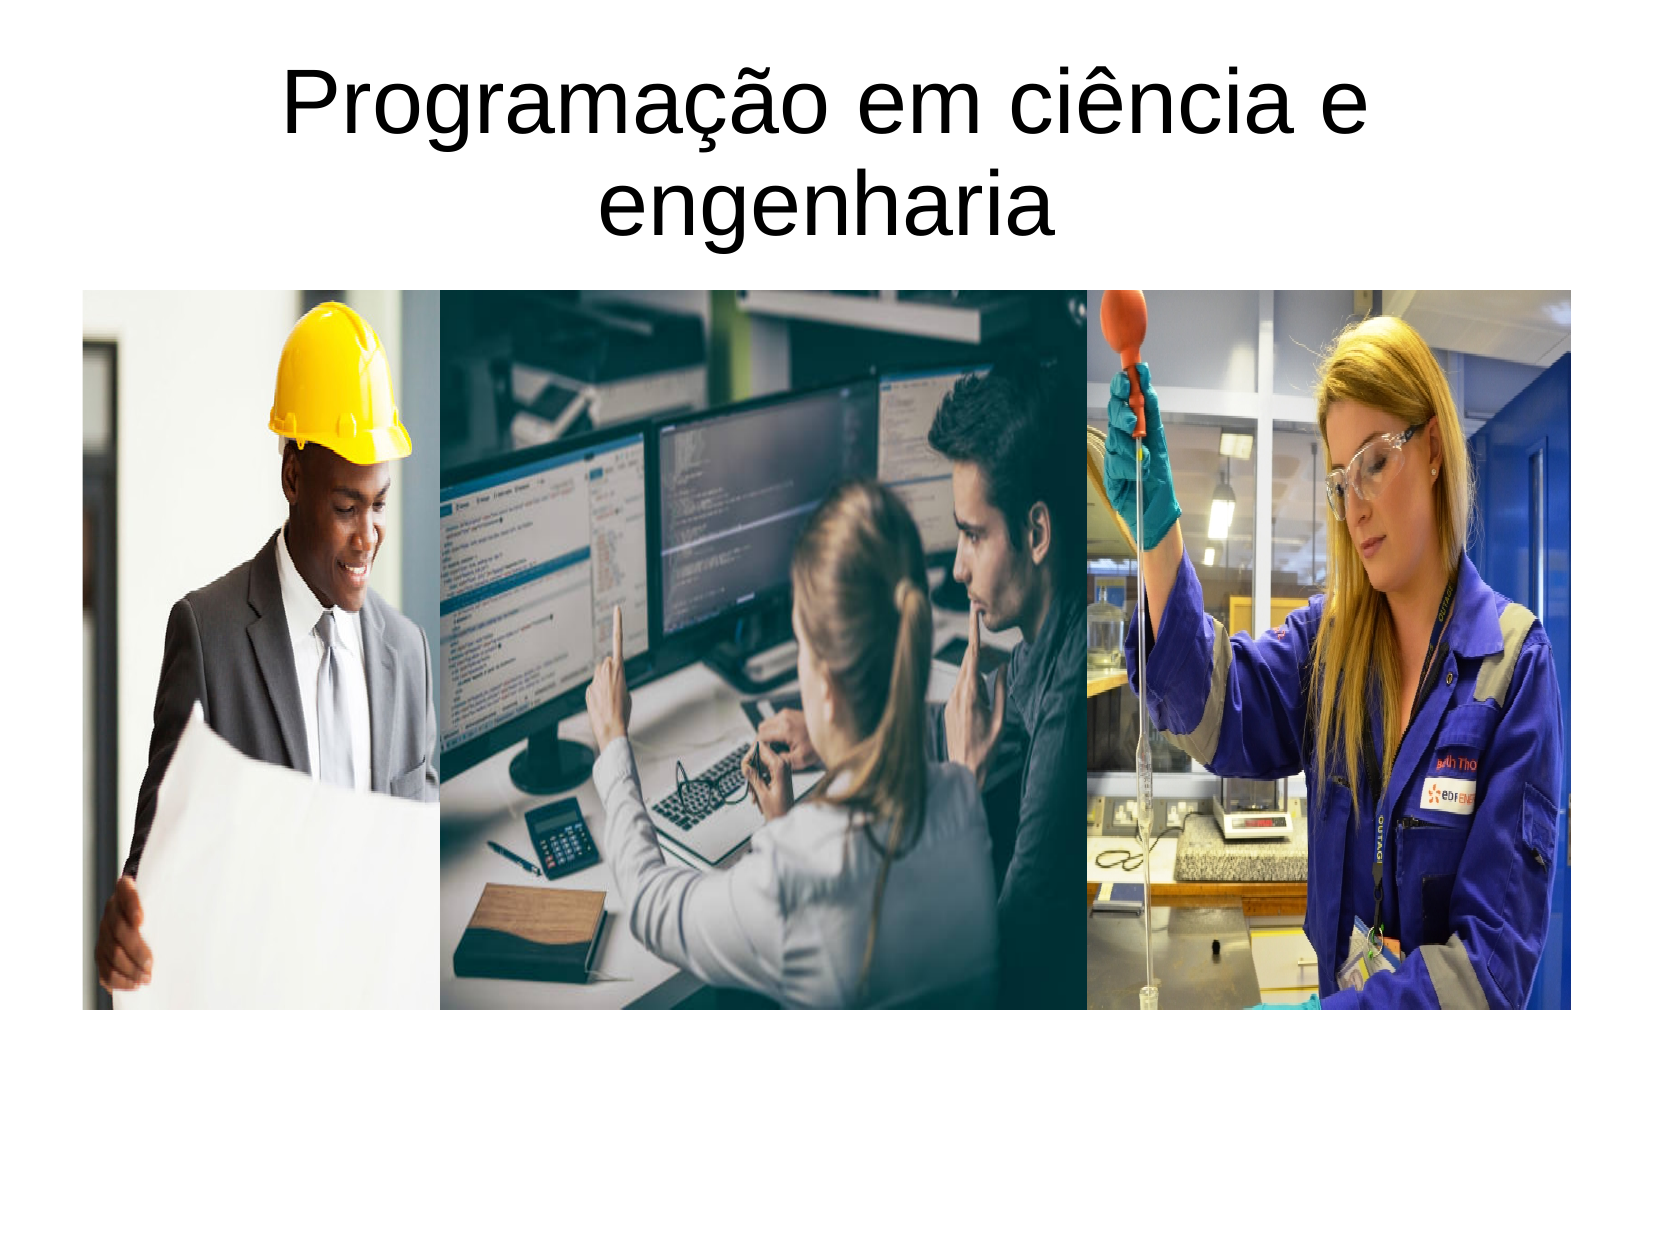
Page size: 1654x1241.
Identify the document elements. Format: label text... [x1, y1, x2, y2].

picture [82, 290, 1571, 1010]
title Programação em ciência e engenharia [82, 49, 1571, 257]
